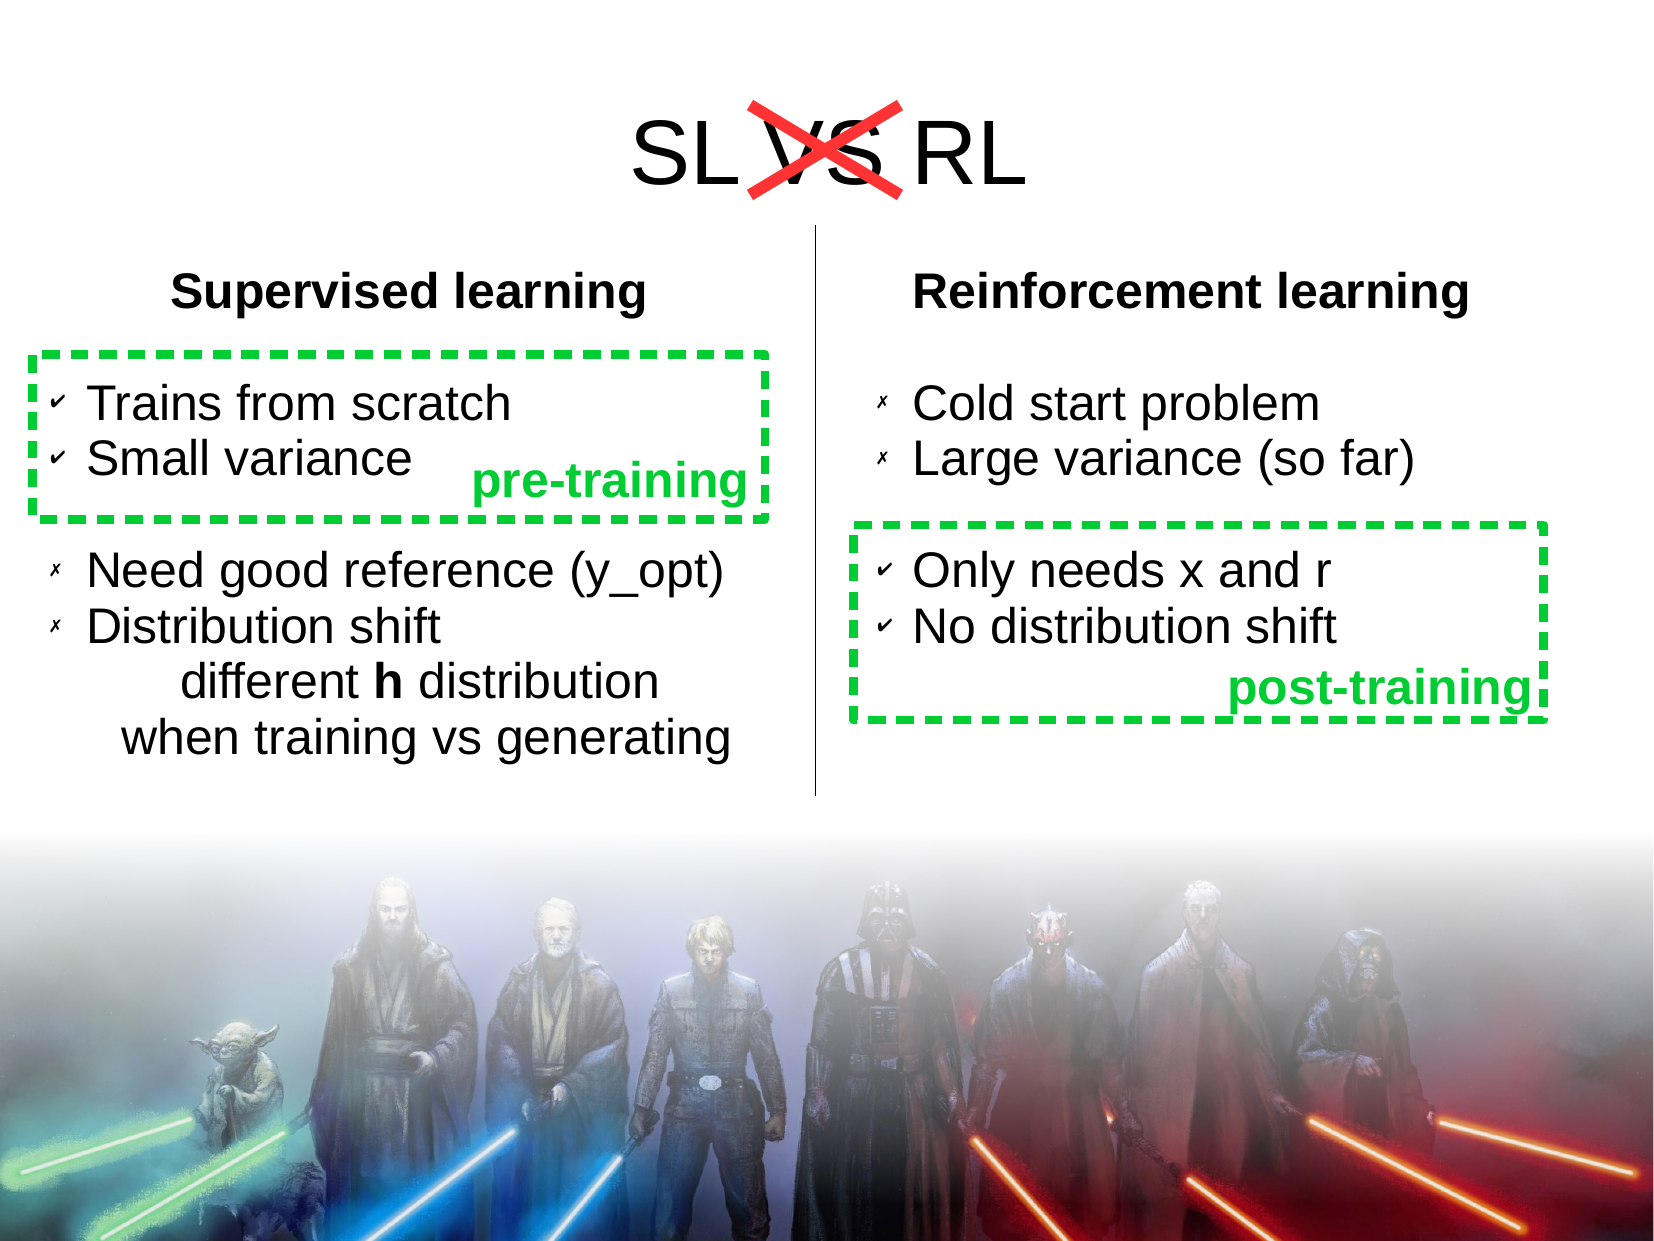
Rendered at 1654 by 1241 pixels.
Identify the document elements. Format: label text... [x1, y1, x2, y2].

text_box Reinforcement learning Cold start problem Large variance (so far) Only needs x and r No distribution shift [862, 255, 1654, 665]
text_box [853, 525, 1212, 721]
text_box post-training [1212, 651, 1549, 723]
title SL VS RL [23, 49, 1636, 257]
picture [0, 830, 1654, 1241]
text_box pre-training [456, 445, 765, 517]
text_box Supervised learning Trains from scratch Small variance Need good reference (y_opt) Distribution shift different h distribution when training vs generating [35, 255, 816, 834]
